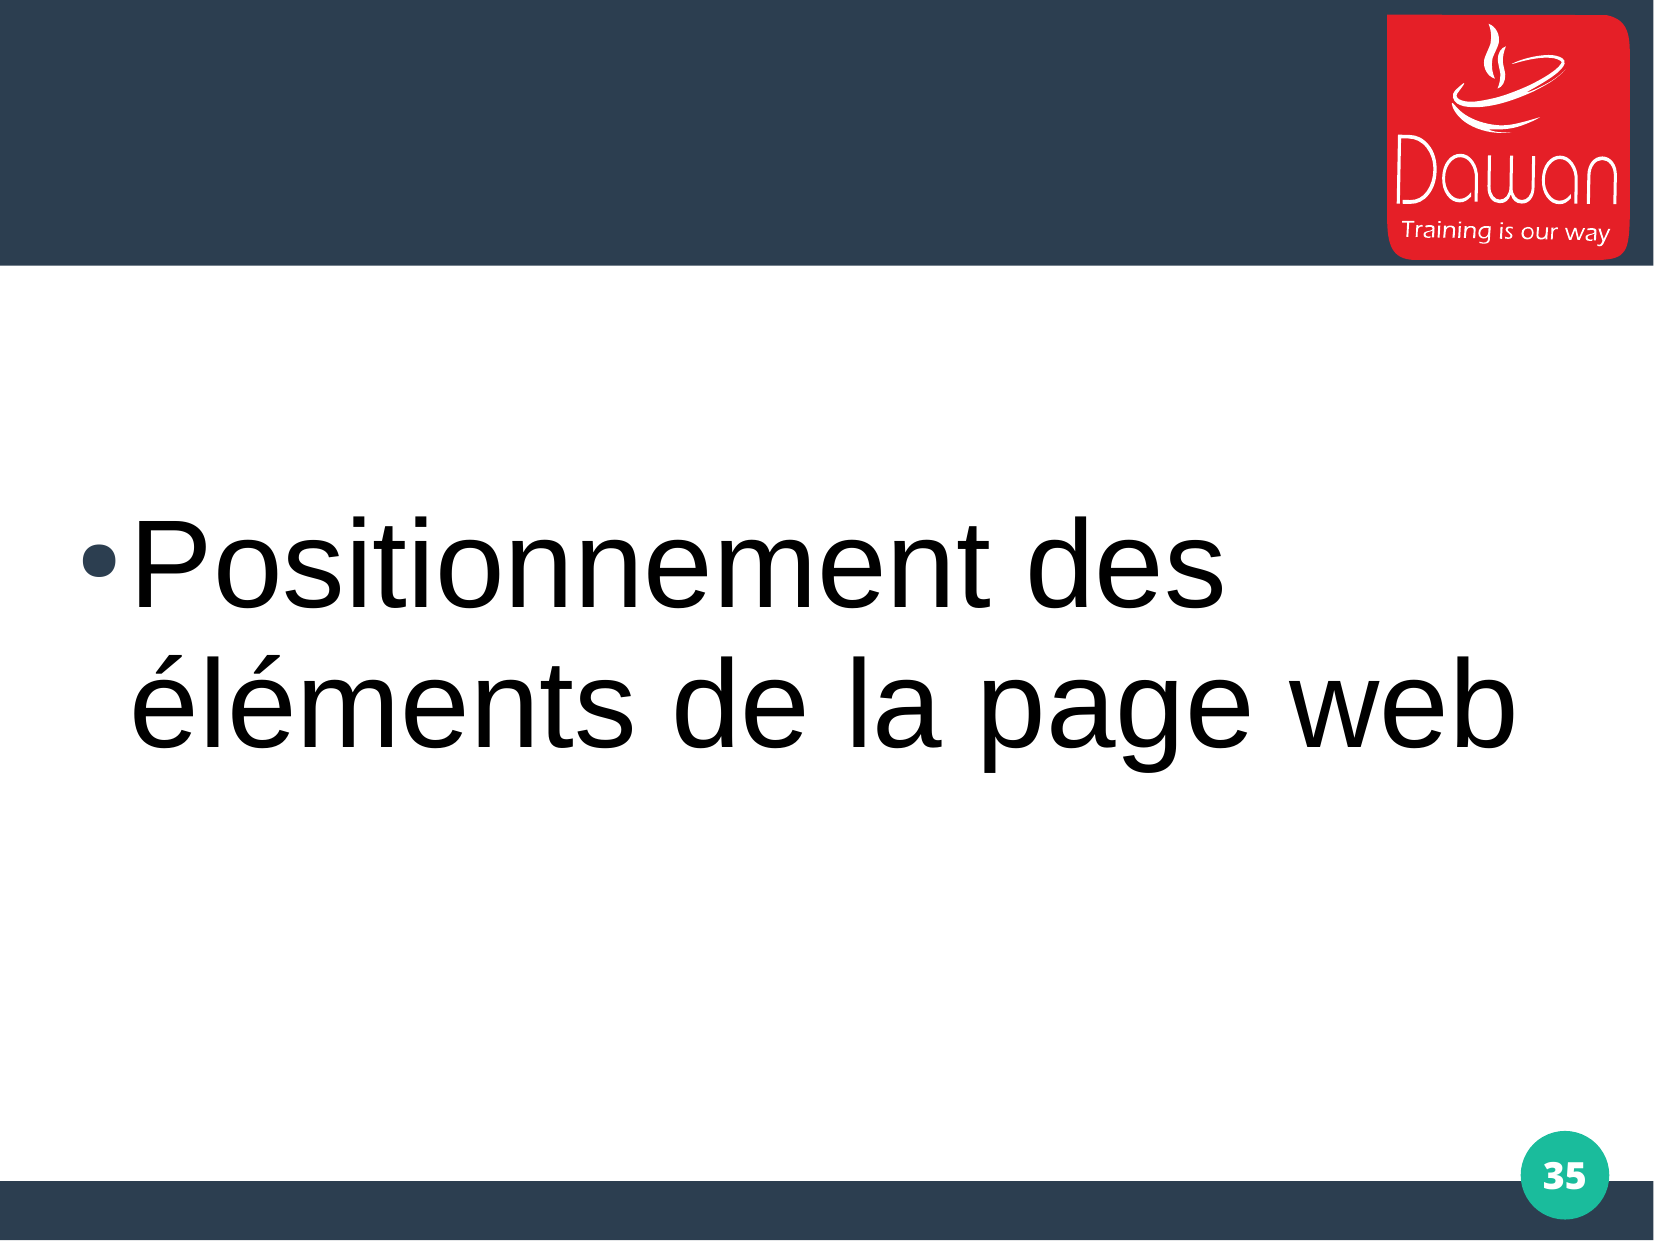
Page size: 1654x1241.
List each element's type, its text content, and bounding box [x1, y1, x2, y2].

list Positionnement des éléments de la page web [59, 324, 1595, 1152]
picture [1387, 14, 1630, 260]
